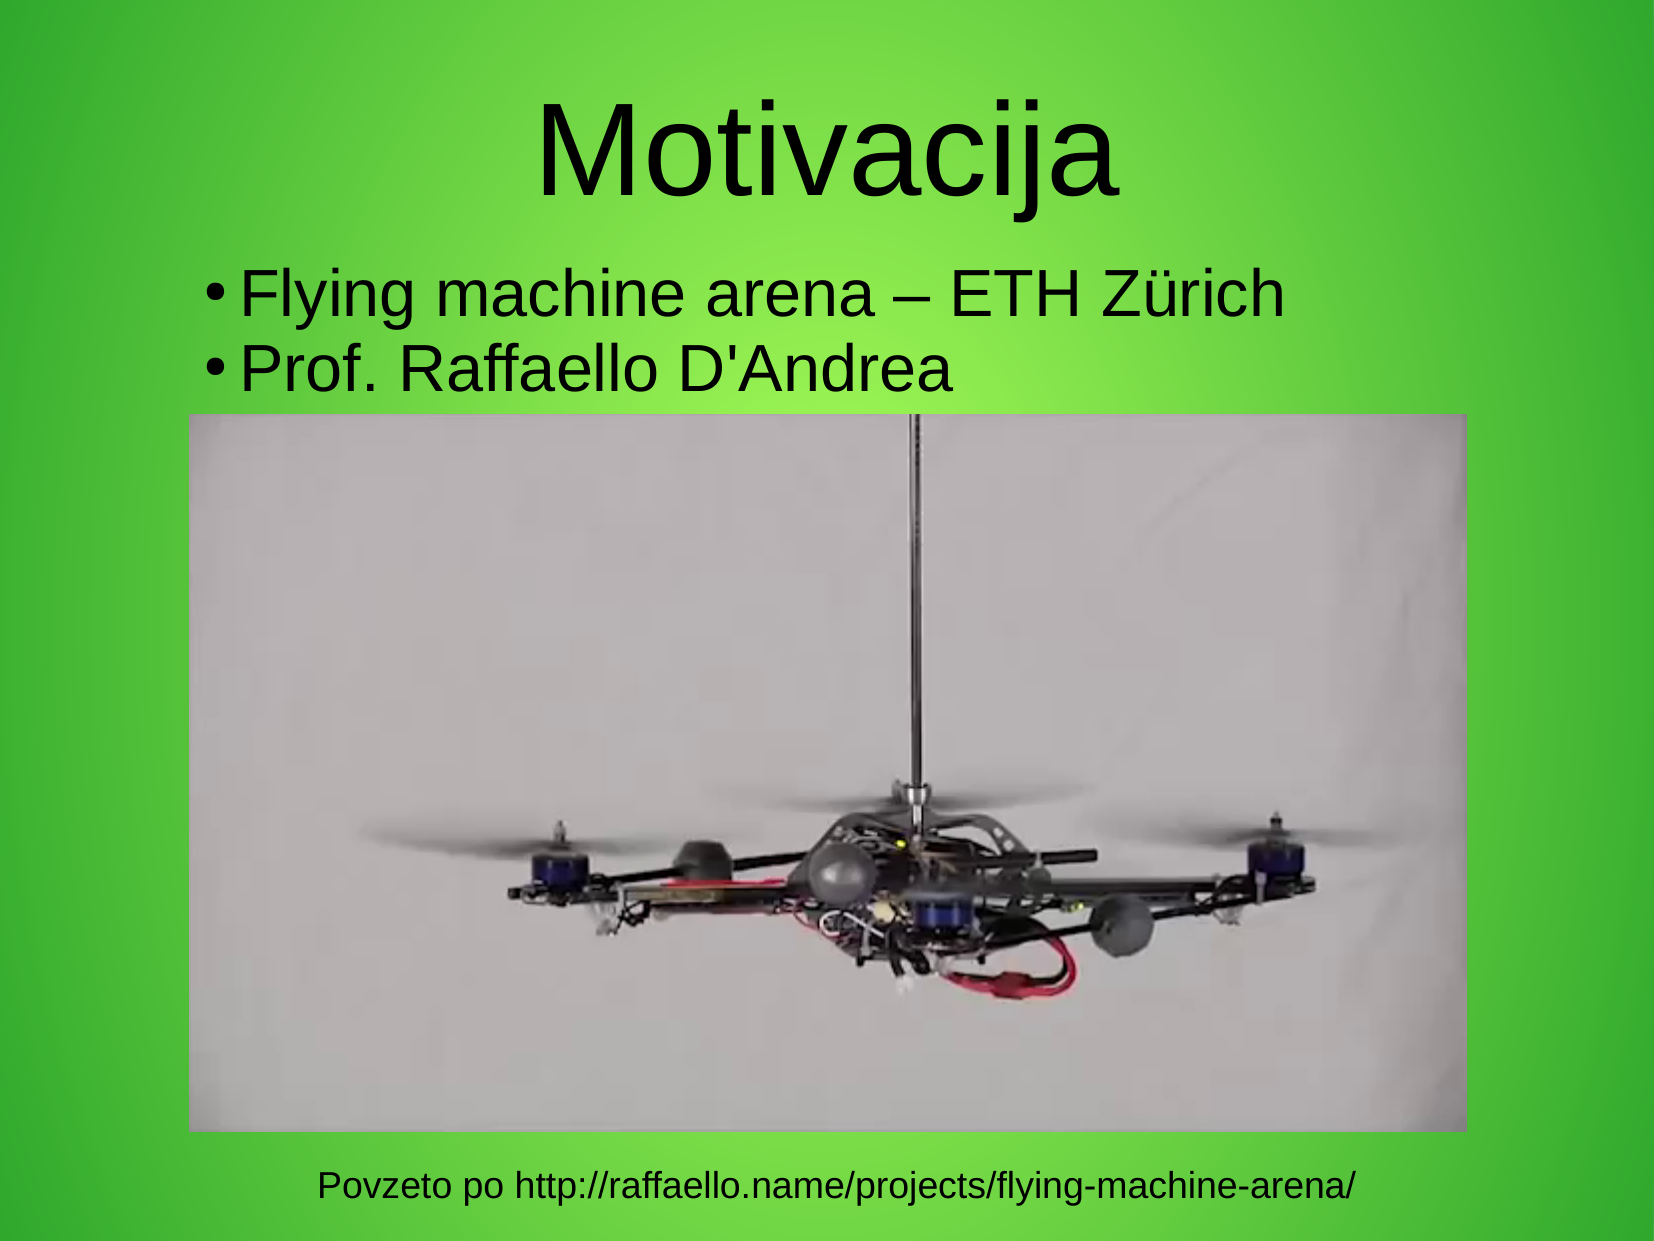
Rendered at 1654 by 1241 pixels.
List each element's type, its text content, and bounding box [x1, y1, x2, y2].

text_box [188, 413, 1468, 1133]
text_box Povzeto po http://raffaello.name/projects/flying-machine-arena/ [302, 1157, 1372, 1215]
title Motivacija [82, 47, 1571, 252]
text_box Flying machine arena – ETH Zürich Prof. Raffaello D'Andrea [188, 249, 1453, 414]
